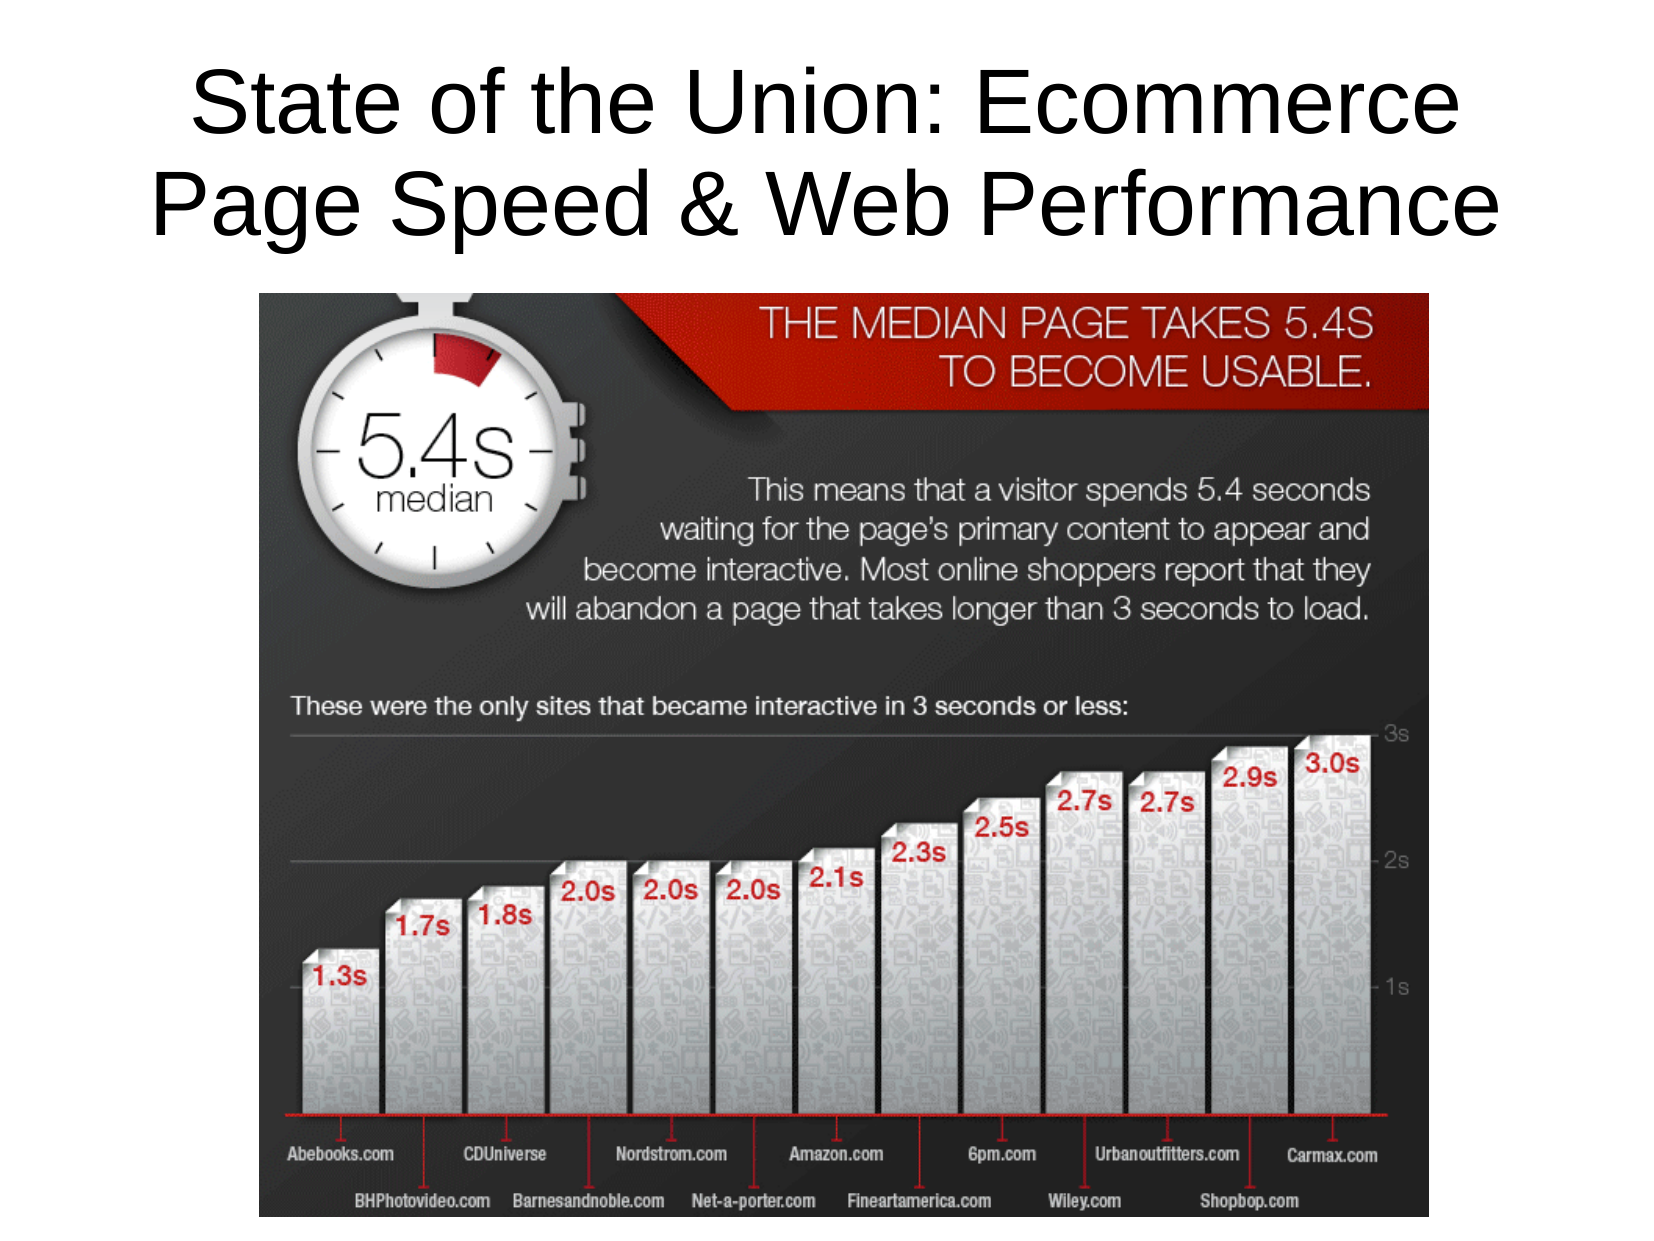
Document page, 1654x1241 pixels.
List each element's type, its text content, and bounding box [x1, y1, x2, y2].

title State of the Union: Ecommerce Page Speed & Web Performance [82, 49, 1571, 257]
picture [259, 293, 1429, 1217]
